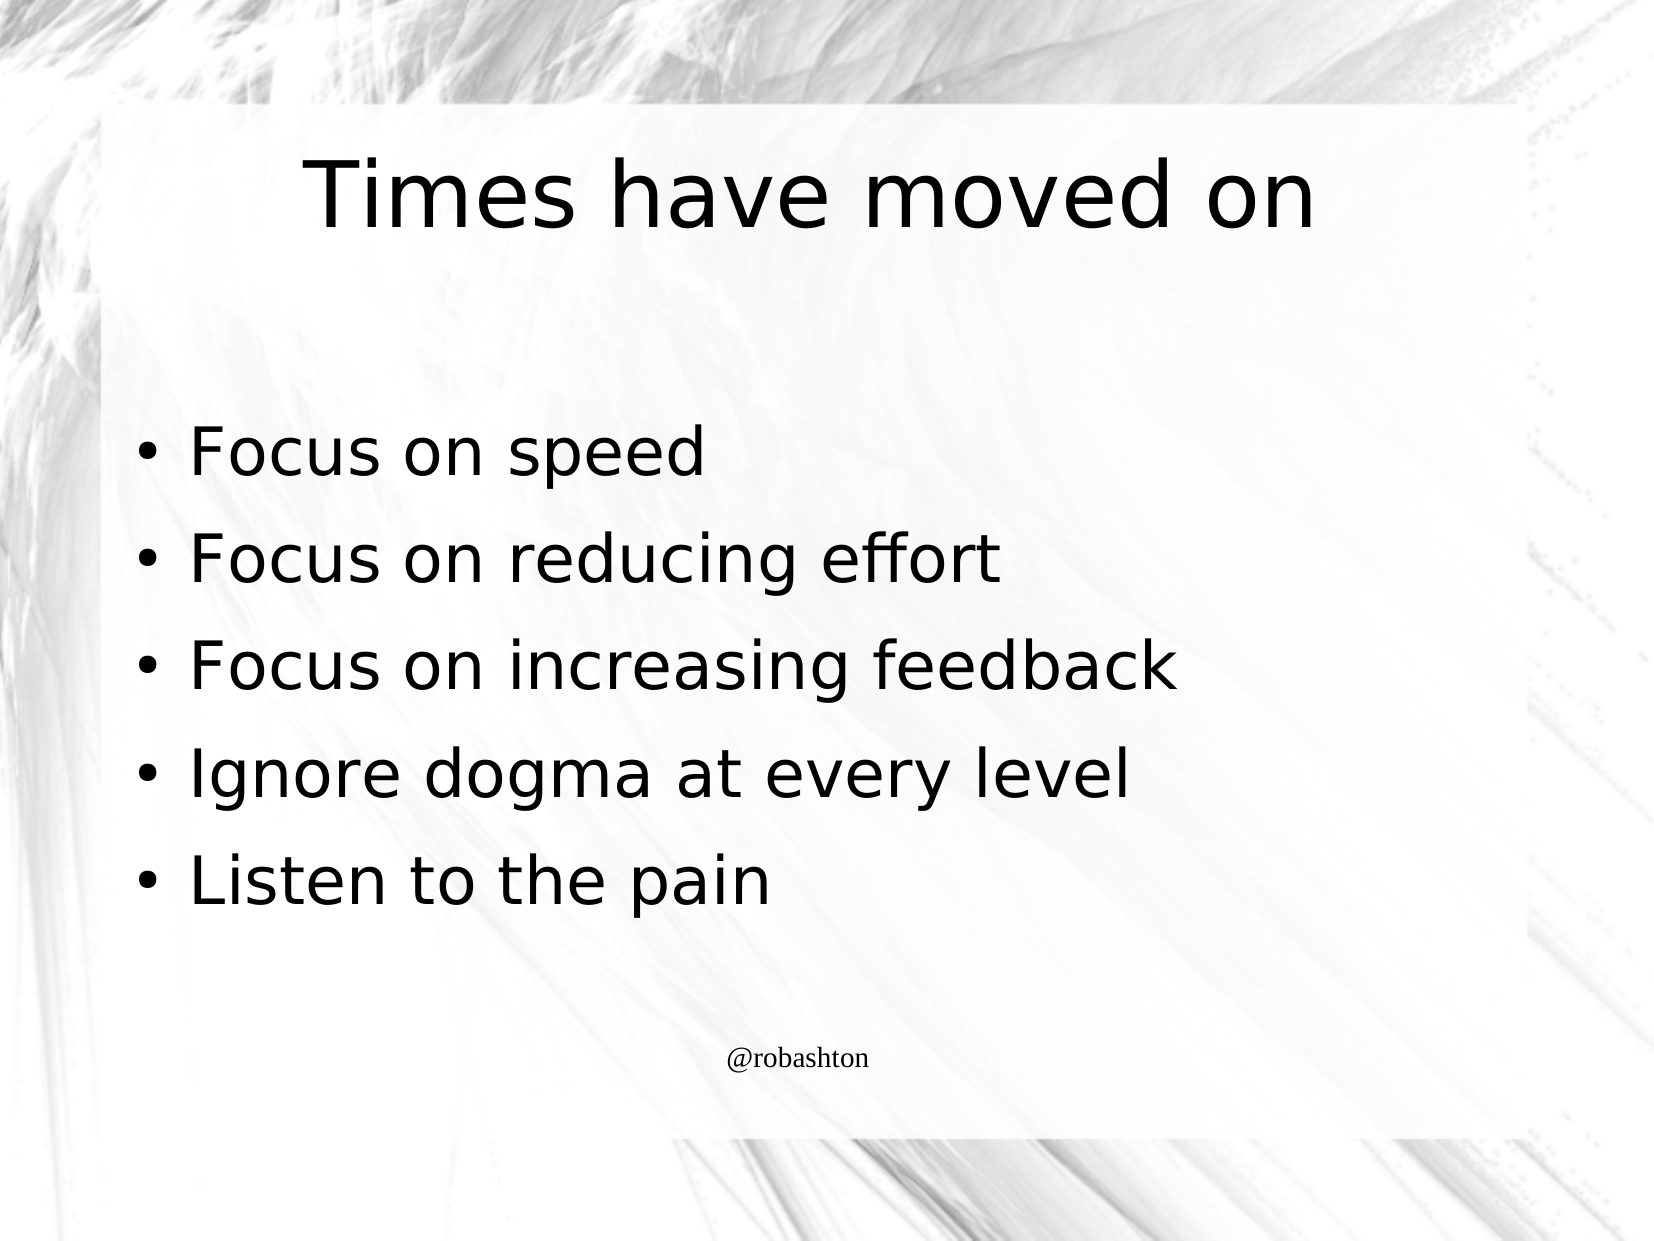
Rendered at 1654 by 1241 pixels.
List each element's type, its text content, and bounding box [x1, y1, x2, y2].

picture [0, 0, 1654, 1241]
list Focus on speed Focus on reducing effort Focus on increasing feedback Ignore dogma at every level Listen to the pain [118, 413, 1571, 1133]
title Times have moved on [118, 112, 1506, 281]
